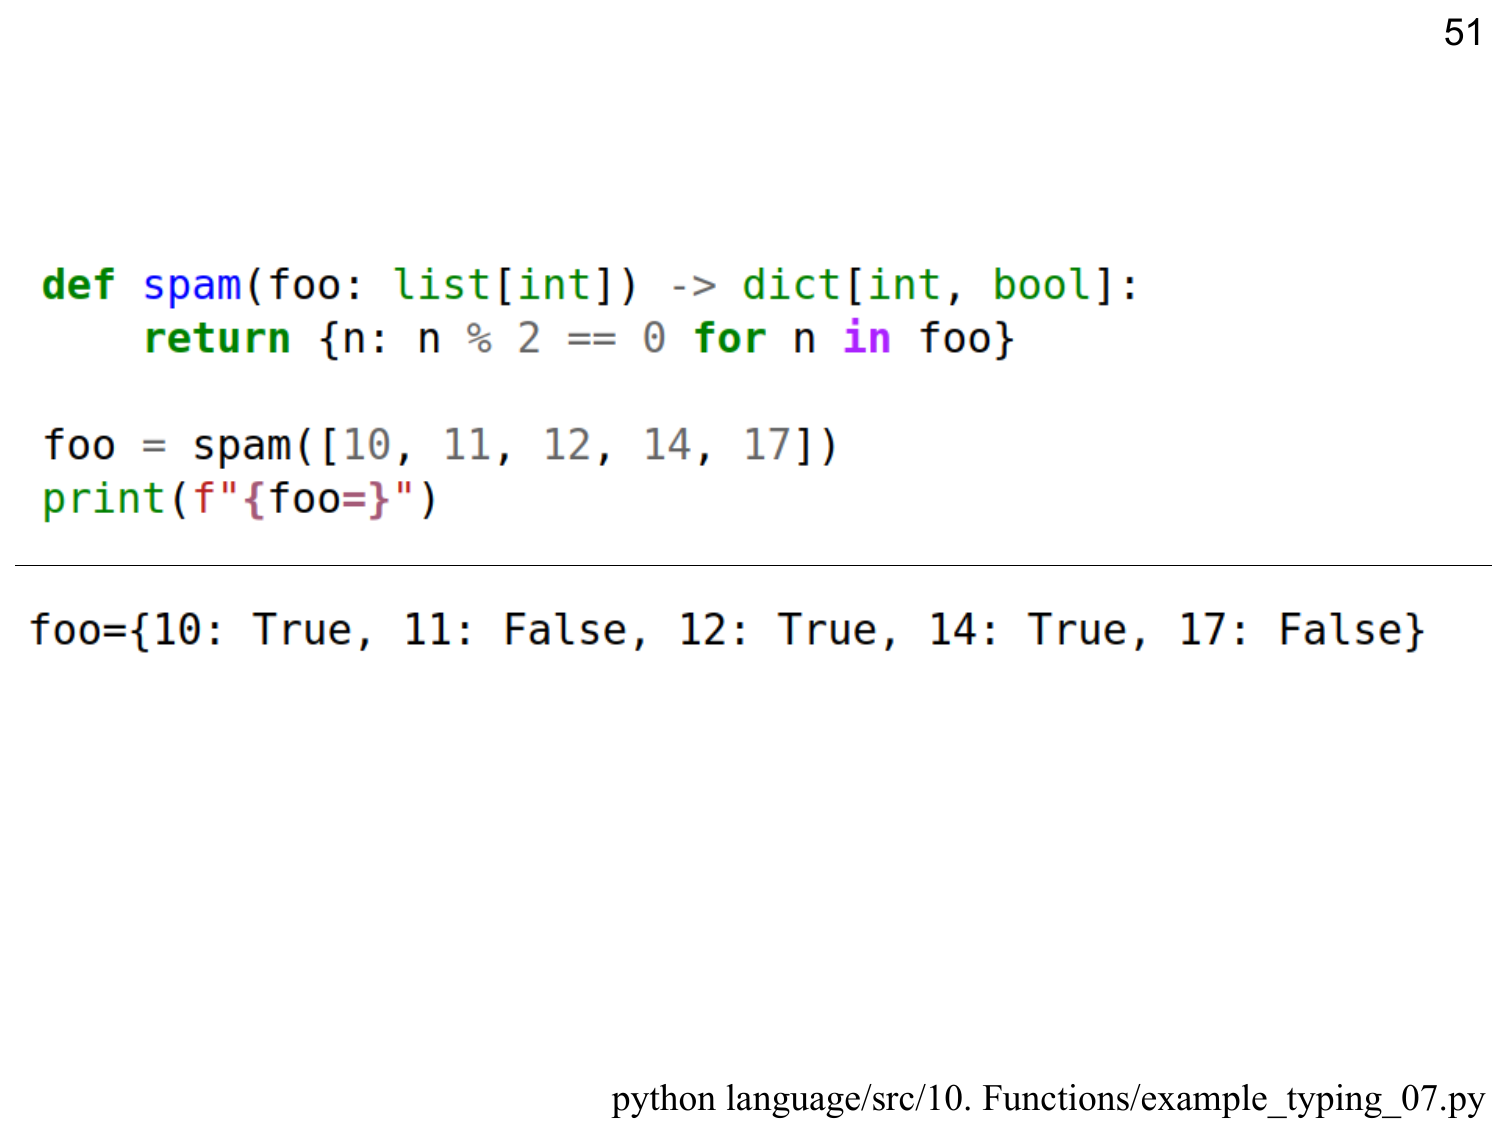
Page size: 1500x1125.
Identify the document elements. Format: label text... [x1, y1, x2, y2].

picture [28, 249, 1146, 535]
text_box python language/src/10. Functions/example_typing_07.py [611, 1065, 1500, 1125]
picture [20, 597, 1436, 667]
